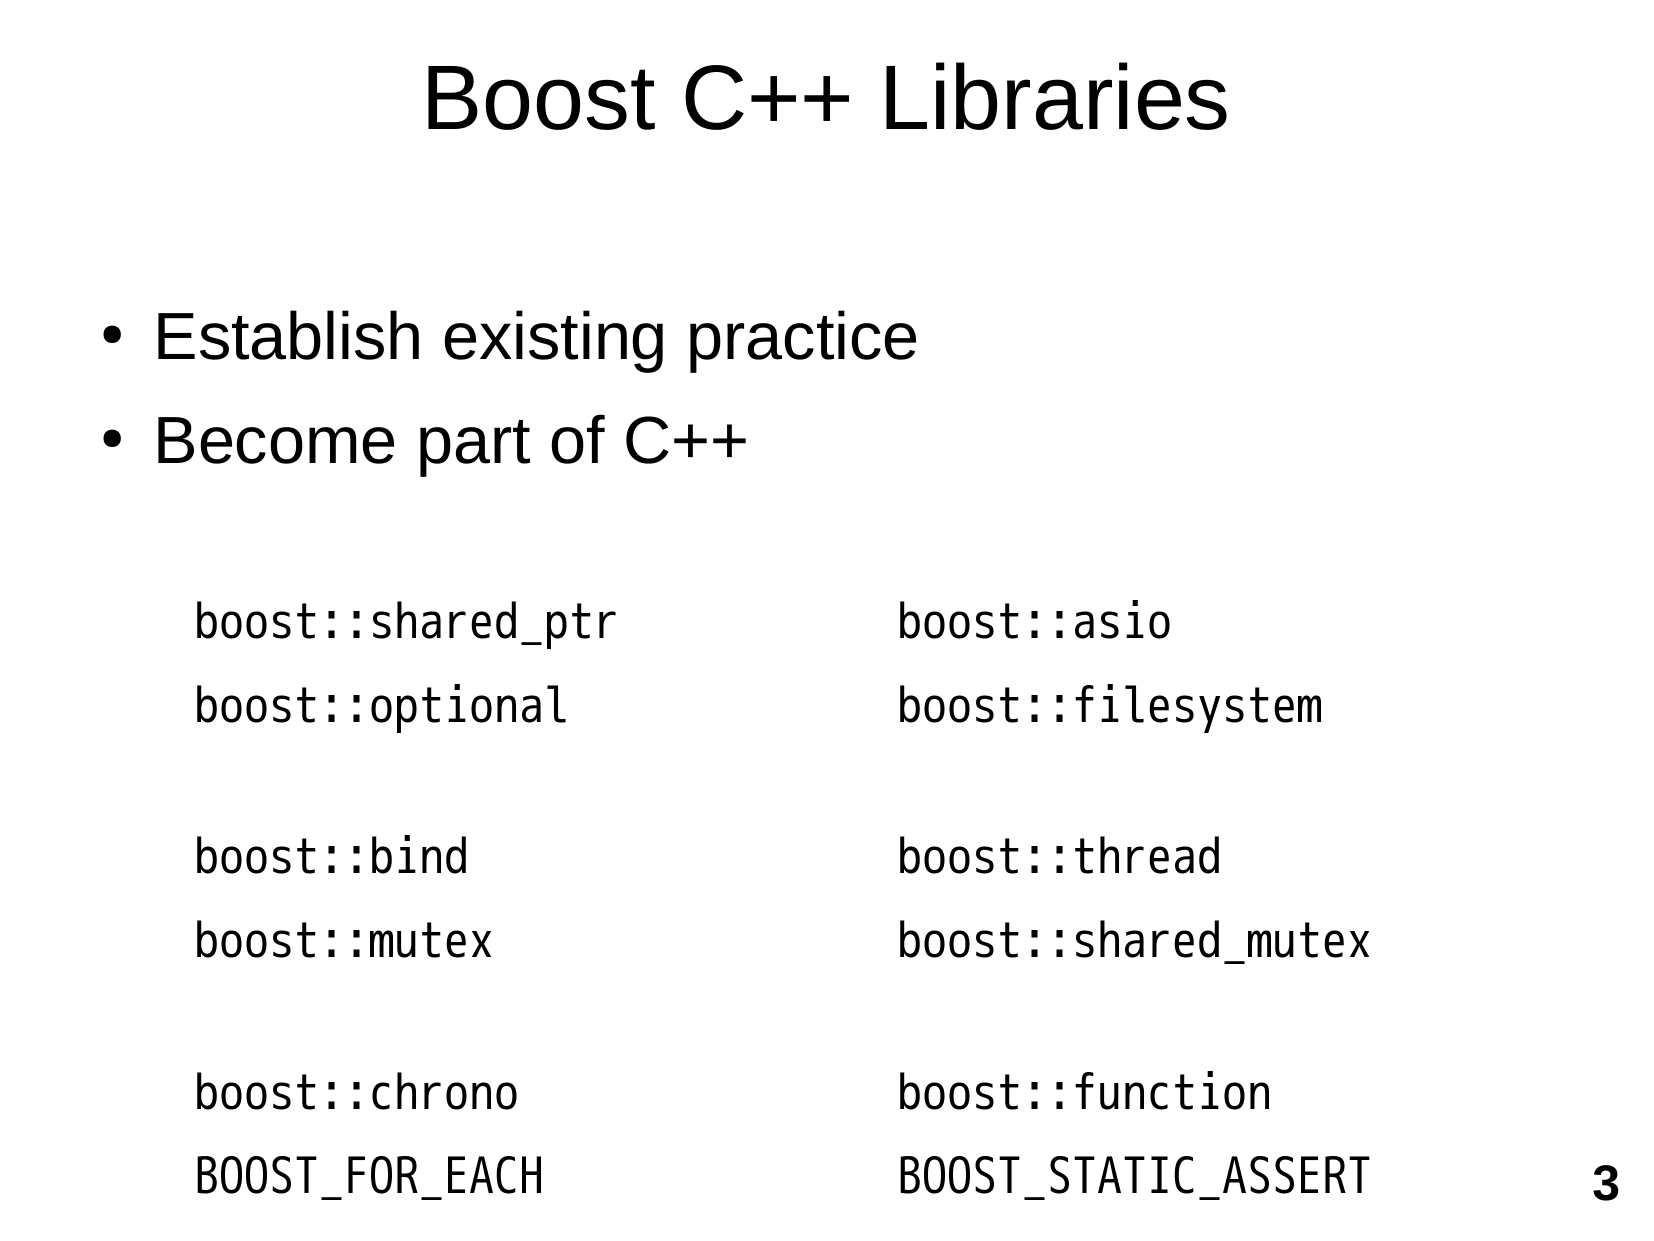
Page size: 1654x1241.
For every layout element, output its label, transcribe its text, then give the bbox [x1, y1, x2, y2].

table_cell BOOST_STATIC_ASSERT [883, 1144, 1387, 1241]
table_cell boost::optional [180, 673, 882, 823]
table_cell boost::filesystem [883, 673, 1387, 823]
table_cell boost::function [883, 1060, 1387, 1143]
table_cell boost::bind [180, 824, 882, 907]
table_cell boost::thread [883, 824, 1387, 907]
list Establish existing practice Become part of C++ [82, 195, 1571, 541]
title Boost C++ Libraries [82, 15, 1571, 181]
table_cell boost::mutex [180, 908, 882, 1059]
table_header boost::asio [883, 589, 1387, 672]
table_cell boost::chrono [180, 1060, 882, 1143]
table_header boost::shared_ptr [180, 589, 882, 672]
table_cell boost::shared_mutex [883, 908, 1387, 1059]
table_cell BOOST_FOR_EACH [180, 1144, 882, 1241]
